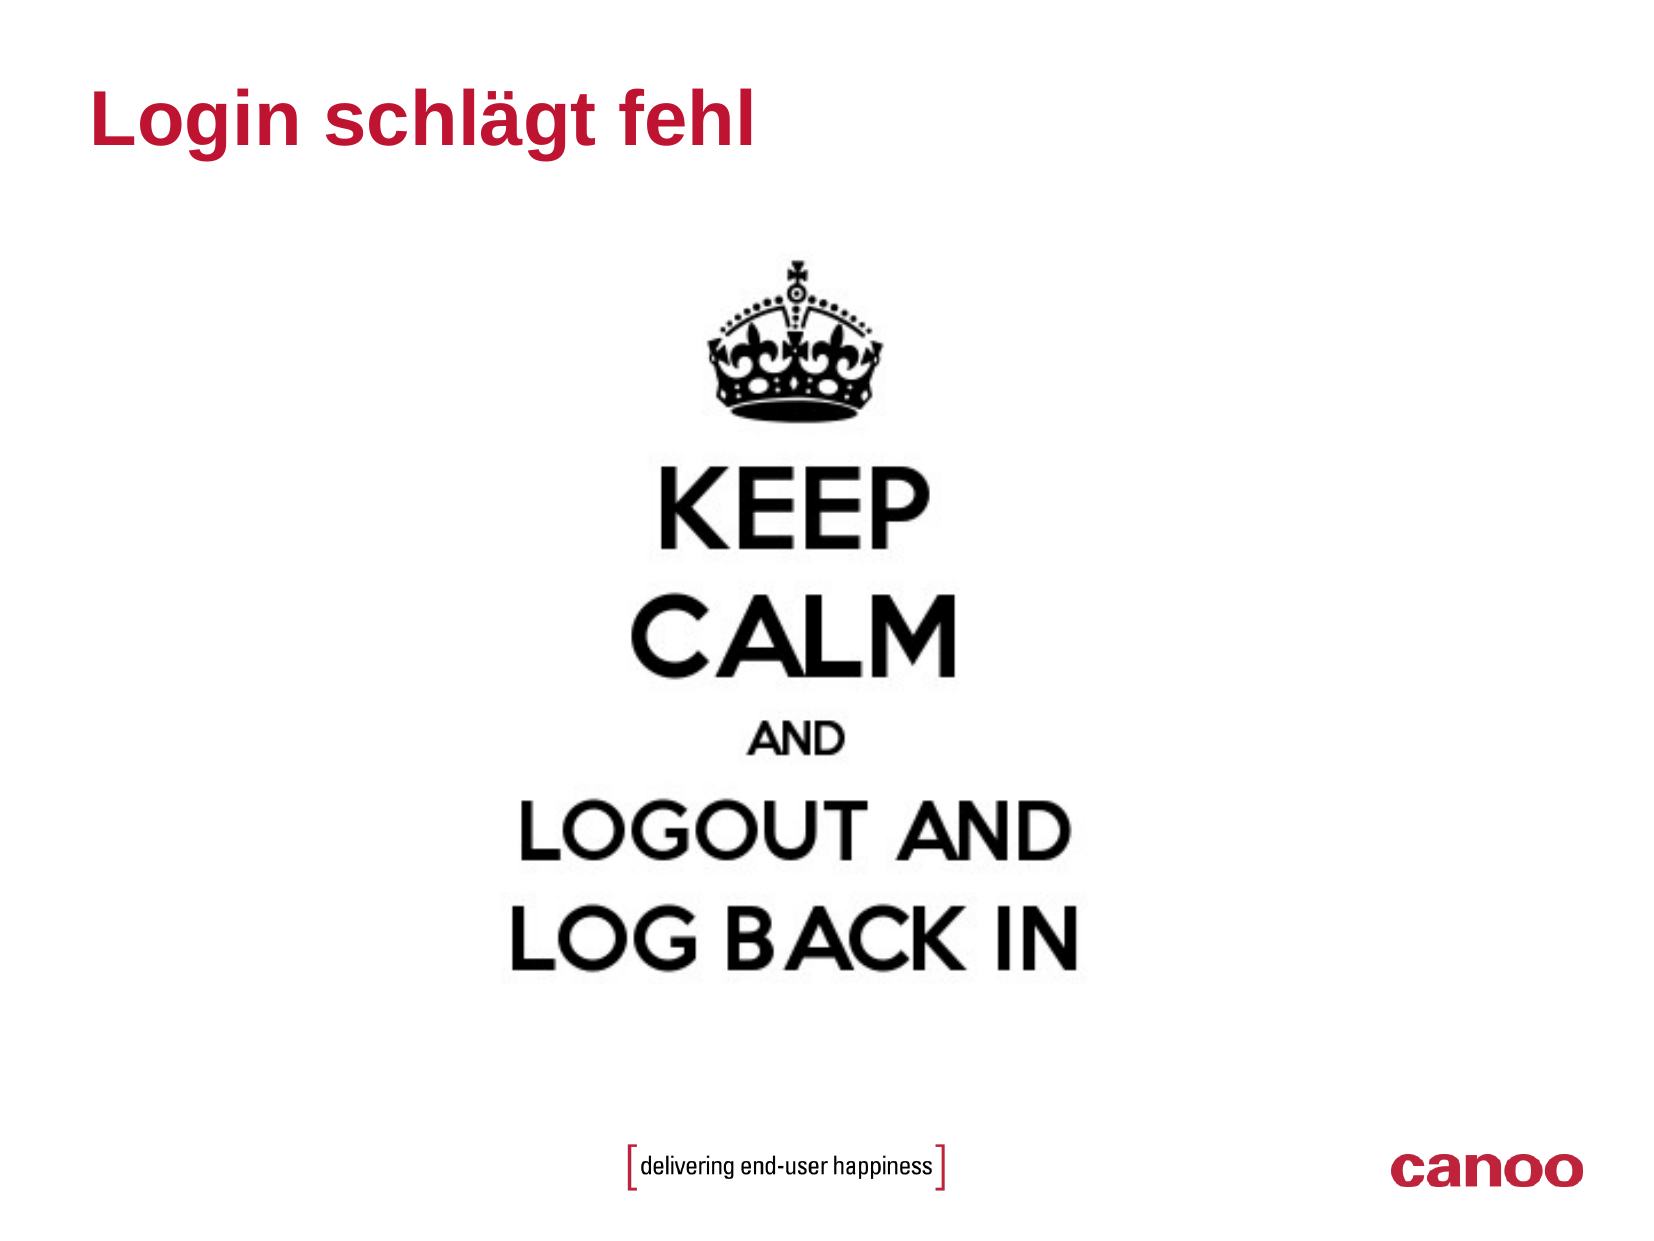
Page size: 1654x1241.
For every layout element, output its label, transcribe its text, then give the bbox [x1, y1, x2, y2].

picture [1391, 1154, 1583, 1187]
picture [621, 1140, 951, 1194]
picture [481, 236, 1111, 1012]
title Login schlägt fehl [75, 60, 1591, 181]
